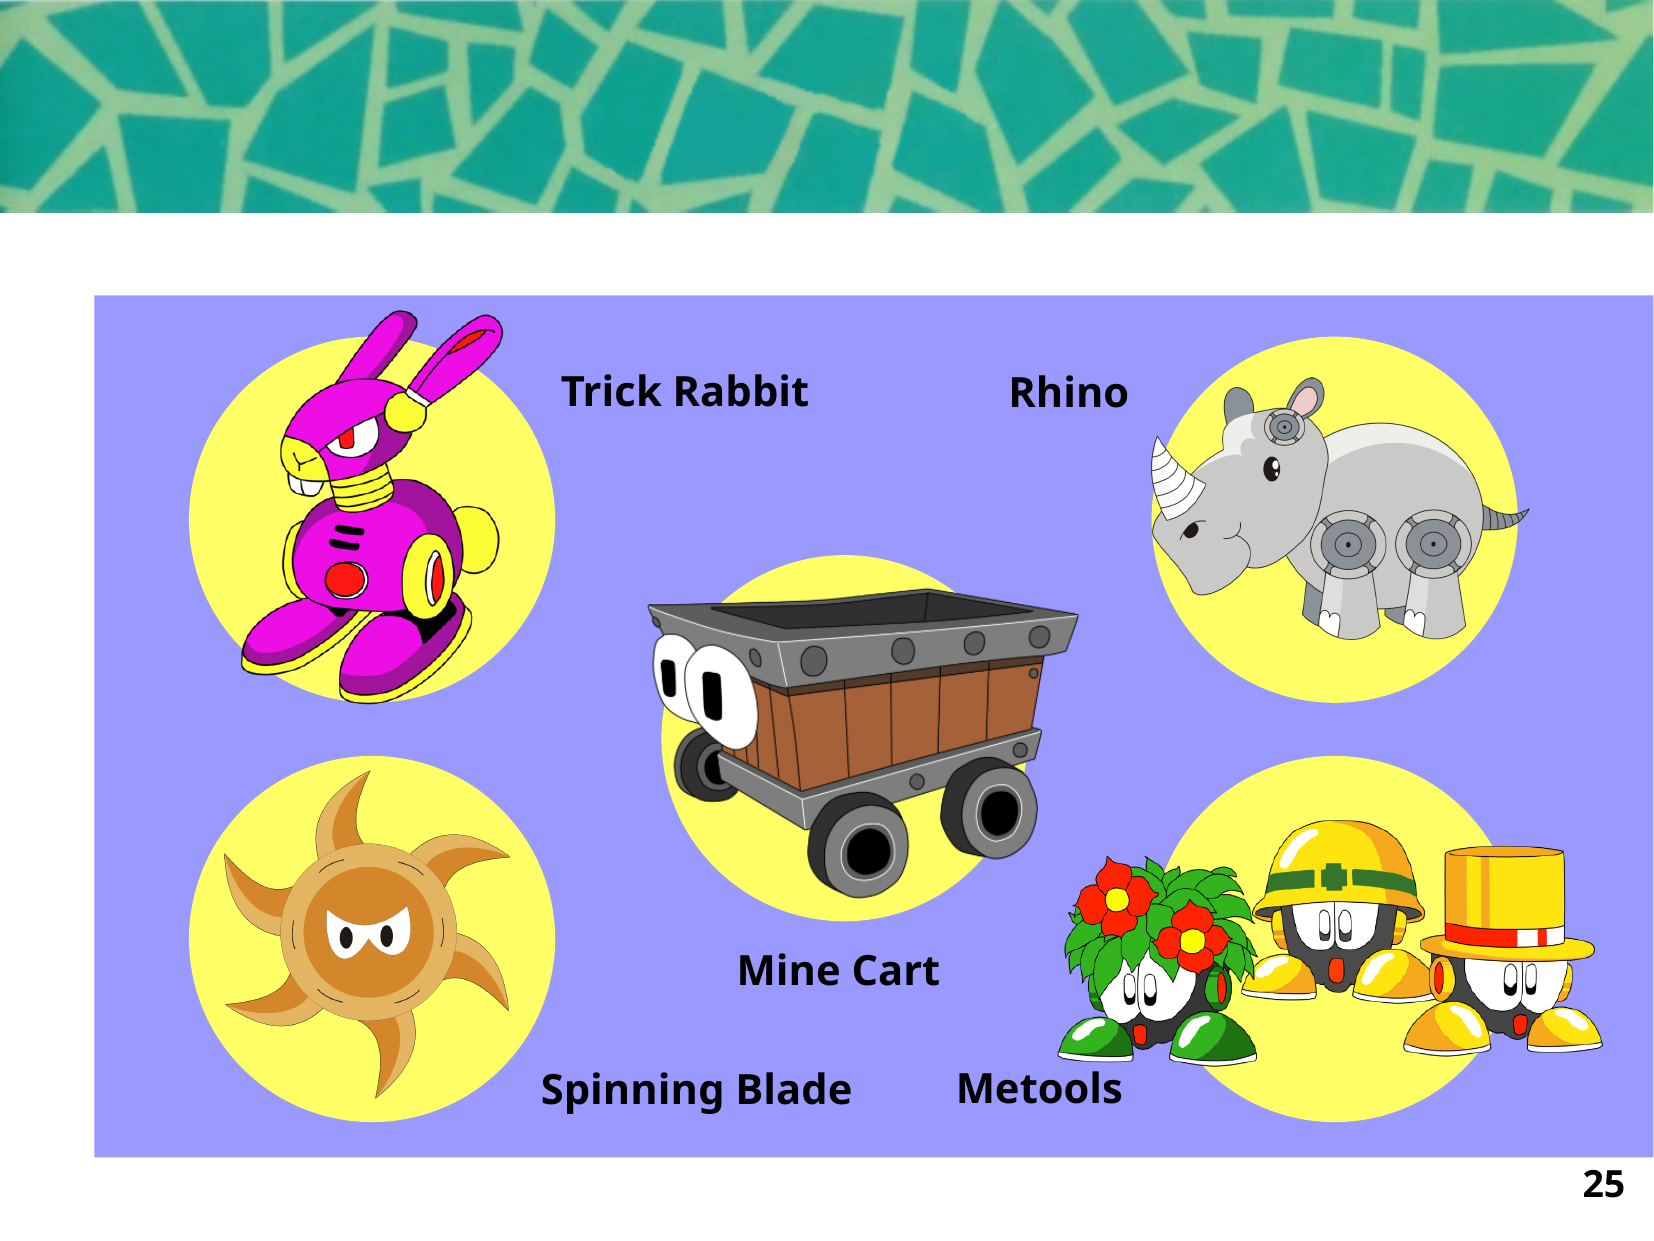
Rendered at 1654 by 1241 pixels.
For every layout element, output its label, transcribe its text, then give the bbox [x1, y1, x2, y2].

text_box Mine Cart [720, 933, 957, 1003]
text_box Metools [921, 1051, 1158, 1121]
picture [0, 0, 1654, 213]
picture [1151, 377, 1530, 640]
text_box Rhino [950, 355, 1188, 426]
text_box [94, 295, 1654, 1158]
text_box Spinning Blade [519, 1052, 875, 1123]
picture [625, 566, 1614, 1087]
text_box Trick Rabbit [543, 354, 827, 424]
picture [188, 230, 520, 739]
picture [224, 770, 511, 1099]
